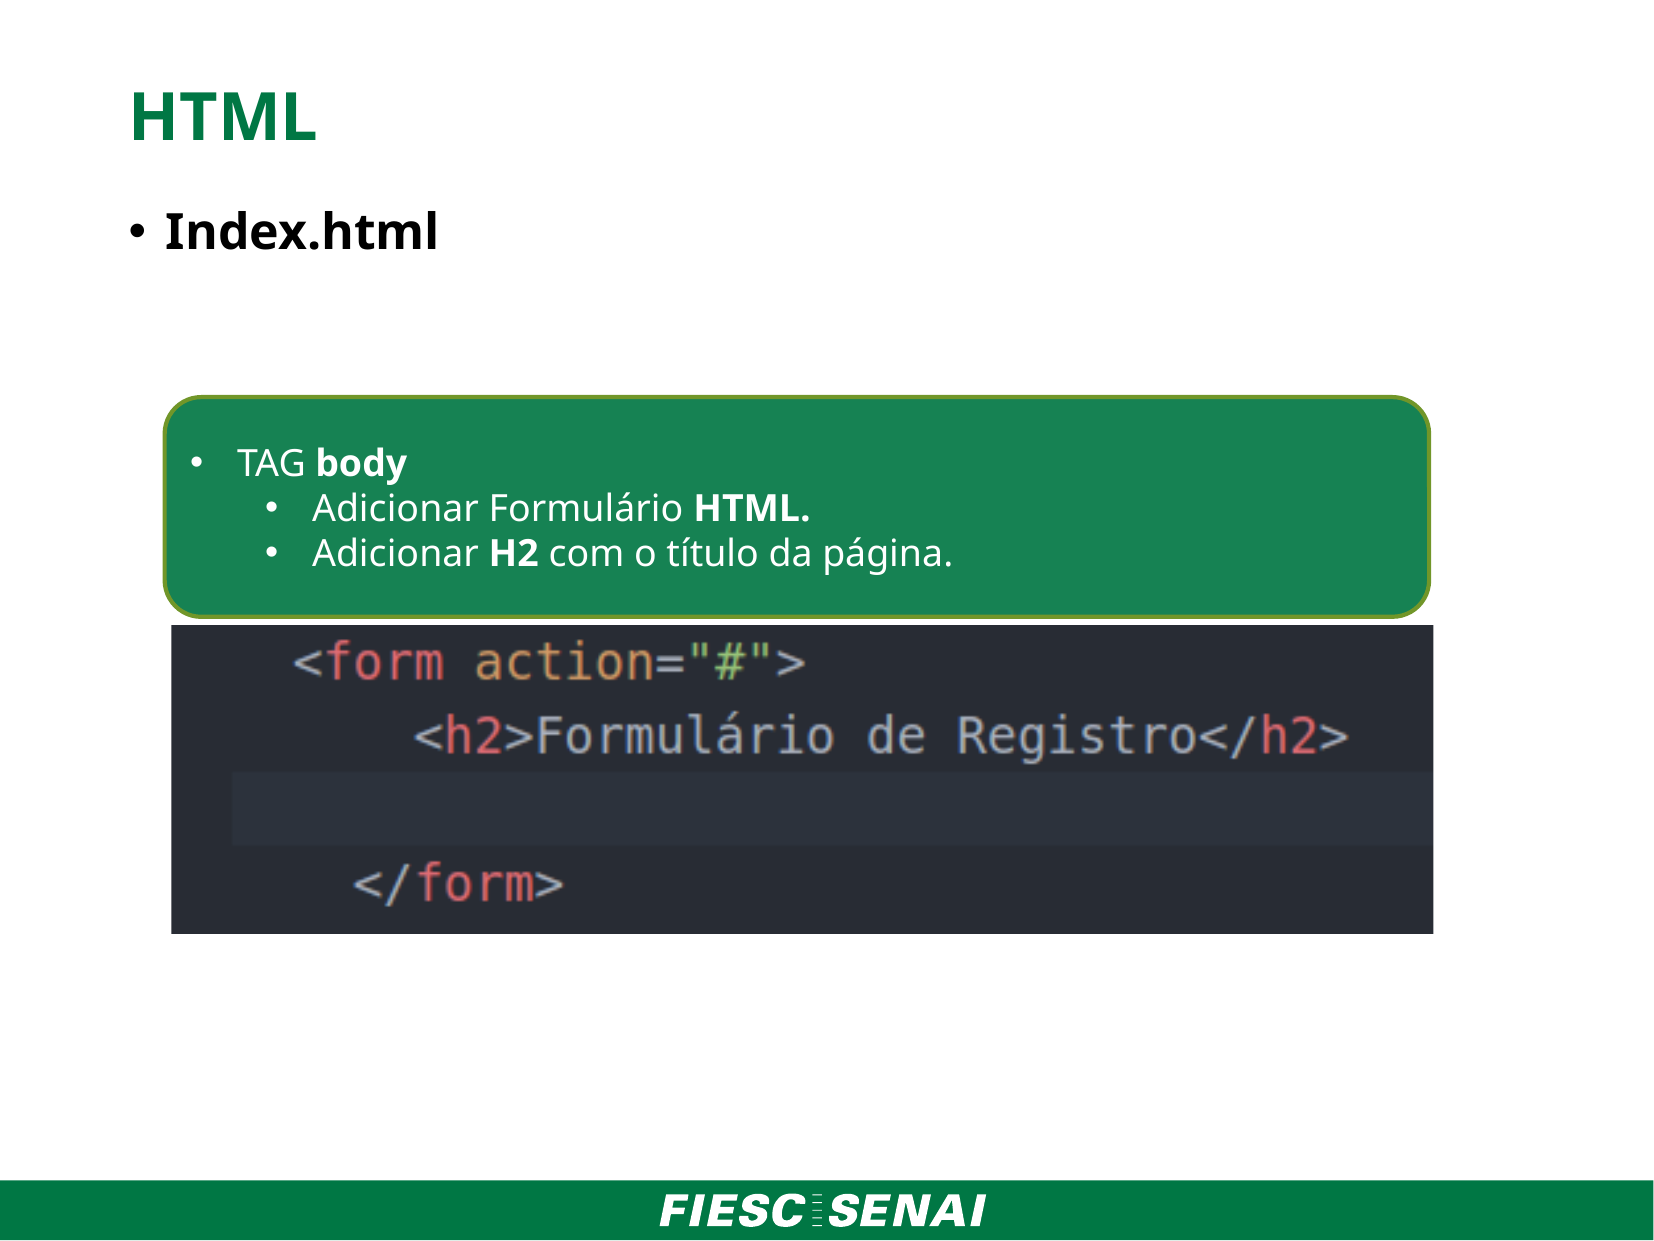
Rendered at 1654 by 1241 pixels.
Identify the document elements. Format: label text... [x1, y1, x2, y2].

text_box HTML [113, 39, 1540, 200]
text_box TAG body Adicionar Formulário HTML. Adicionar H2 com o título da página. [164, 397, 1430, 617]
text_box Index.html [113, 200, 1540, 1117]
picture [171, 625, 1434, 934]
